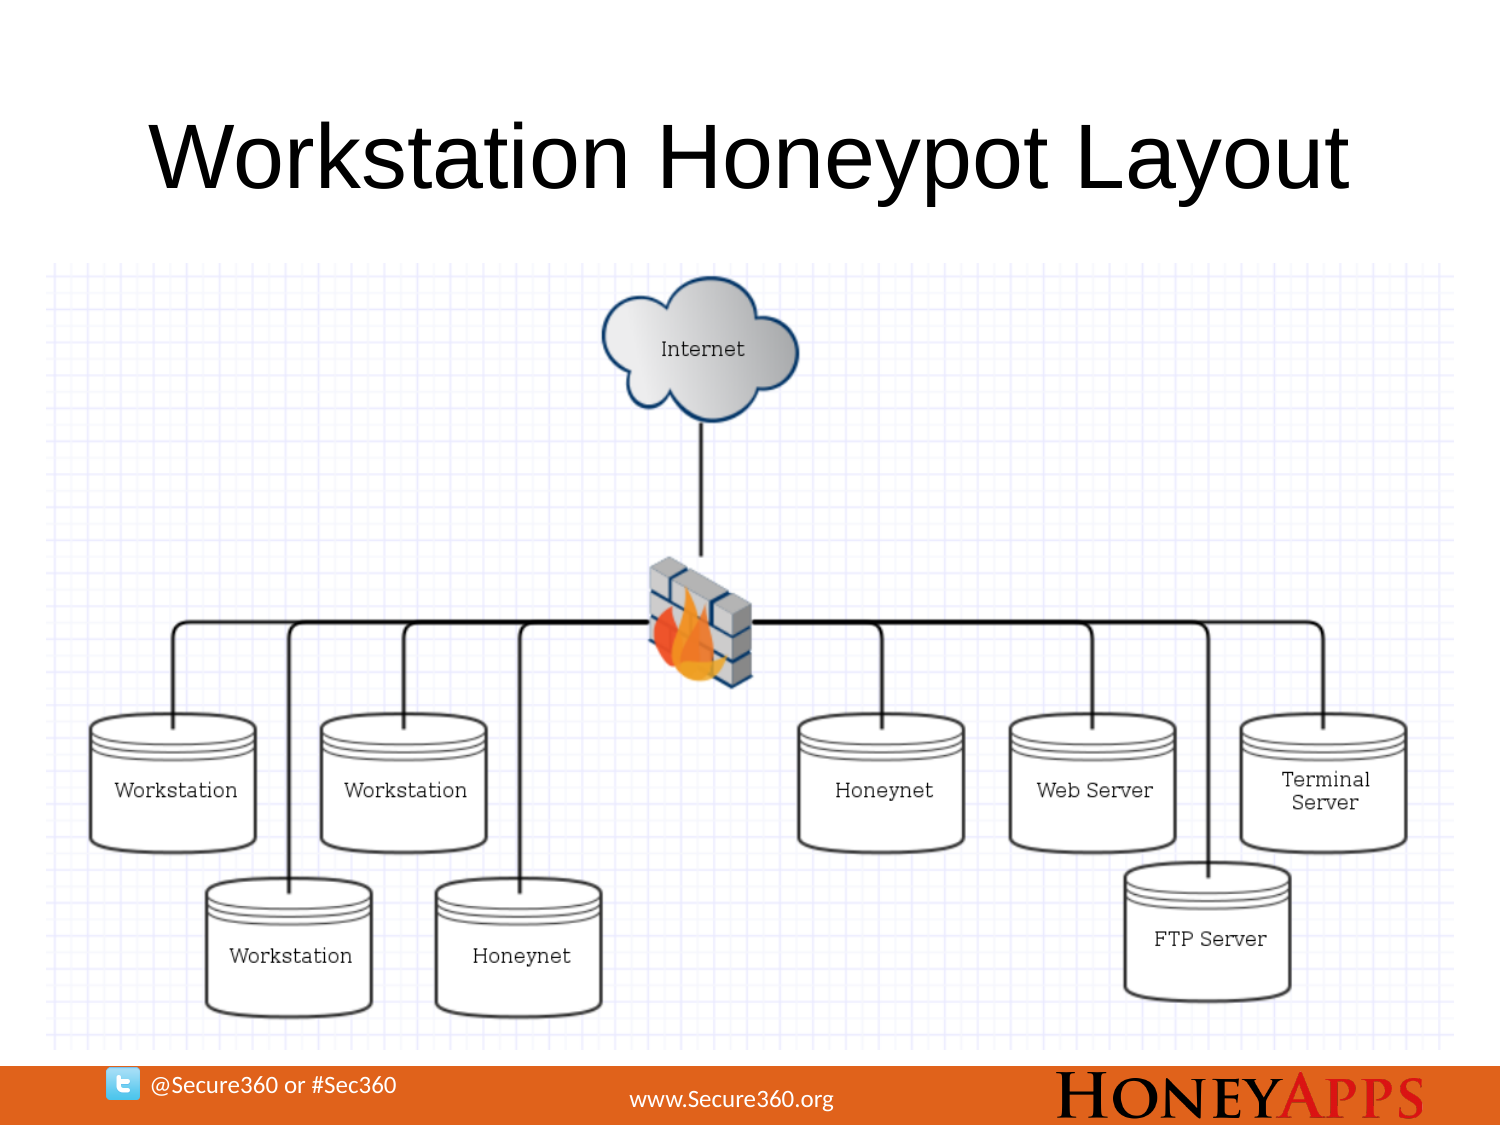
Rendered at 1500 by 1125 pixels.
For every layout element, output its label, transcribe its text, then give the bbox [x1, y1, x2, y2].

picture [46, 263, 1486, 1125]
title Workstation Honeypot Layout [112, 49, 1388, 264]
picture [106, 1067, 140, 1100]
